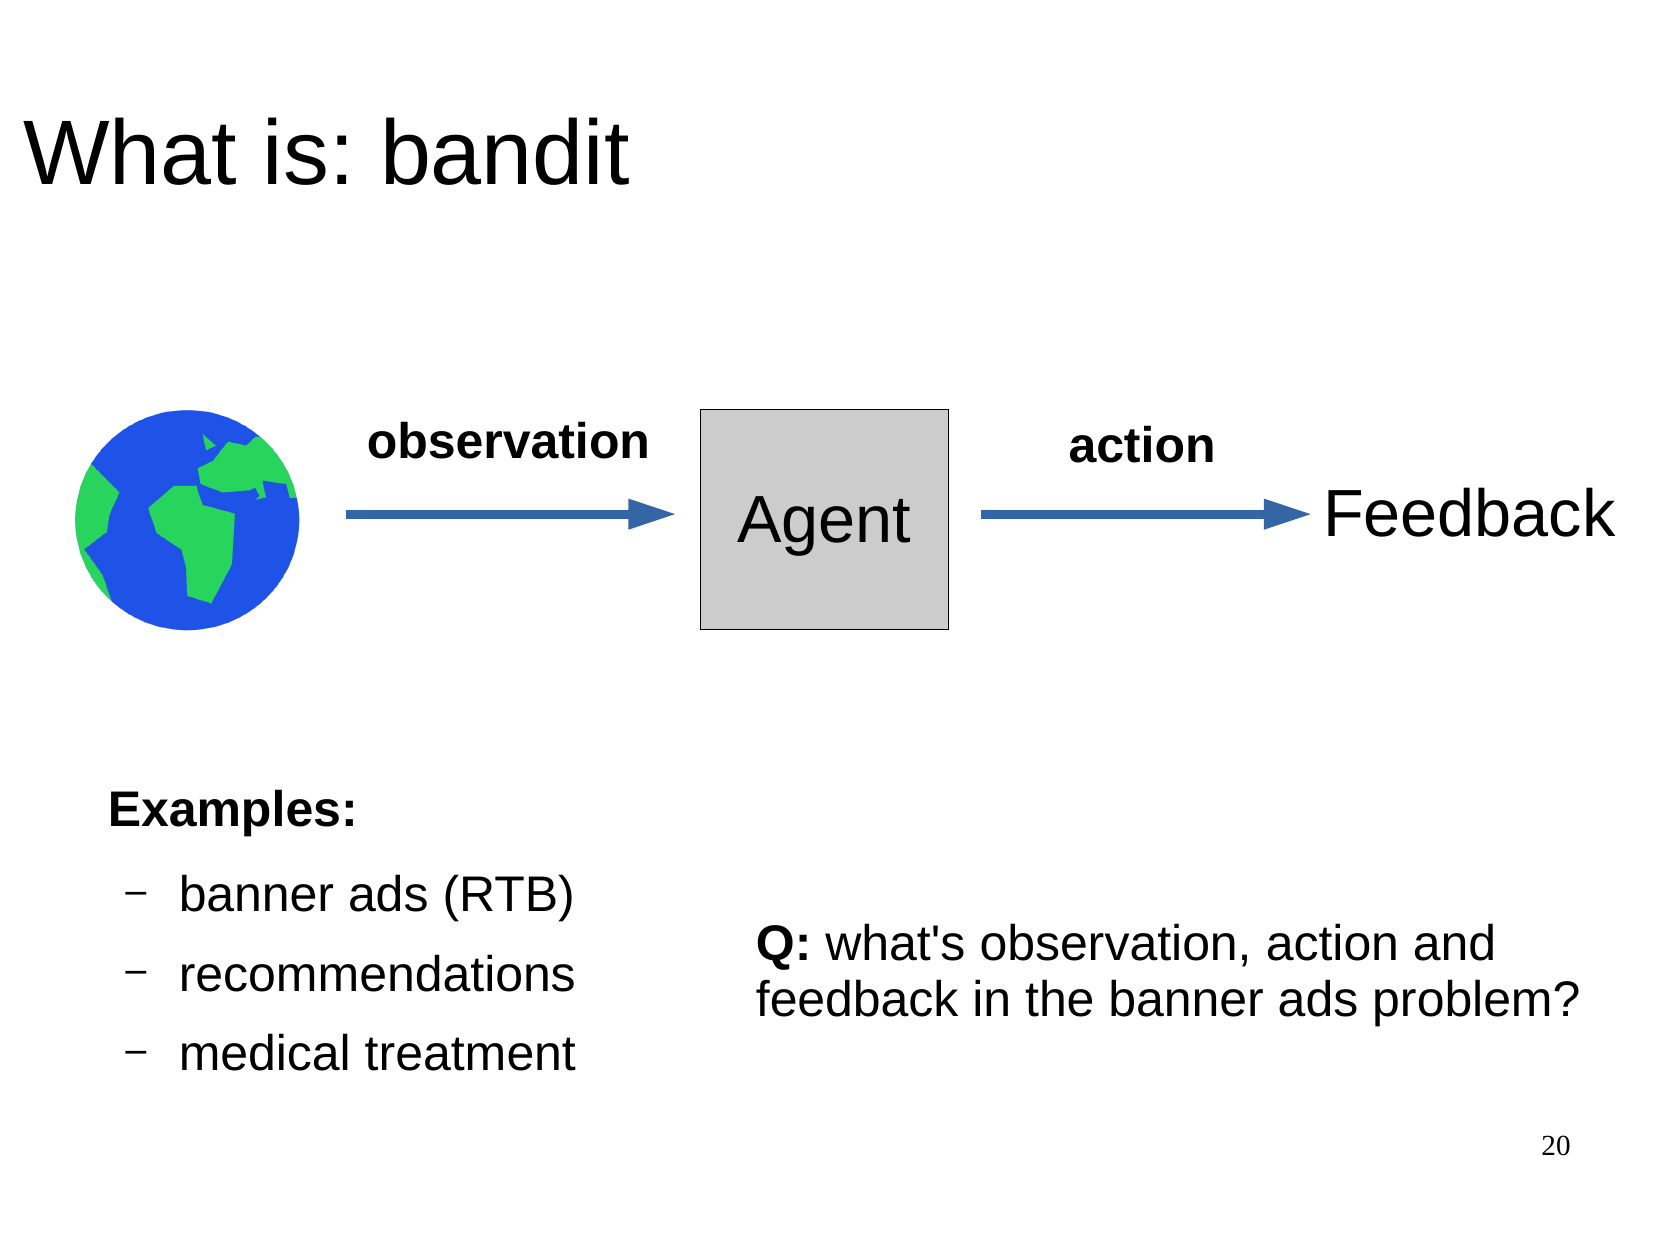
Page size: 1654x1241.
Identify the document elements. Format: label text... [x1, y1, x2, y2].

list Q: what's observation, action and feedback in the banner ads problem? [1336, 915, 1630, 1241]
title What is: bandit [23, 49, 1512, 257]
text_box action [1053, 409, 1231, 481]
text_box Feedback [1259, 468, 1654, 559]
text_box Agent [700, 409, 949, 630]
picture [4, 385, 370, 655]
text_box observation [352, 406, 666, 478]
list Examples: banner ads (RTB) recommendations medical treatment [36, 781, 1336, 1241]
